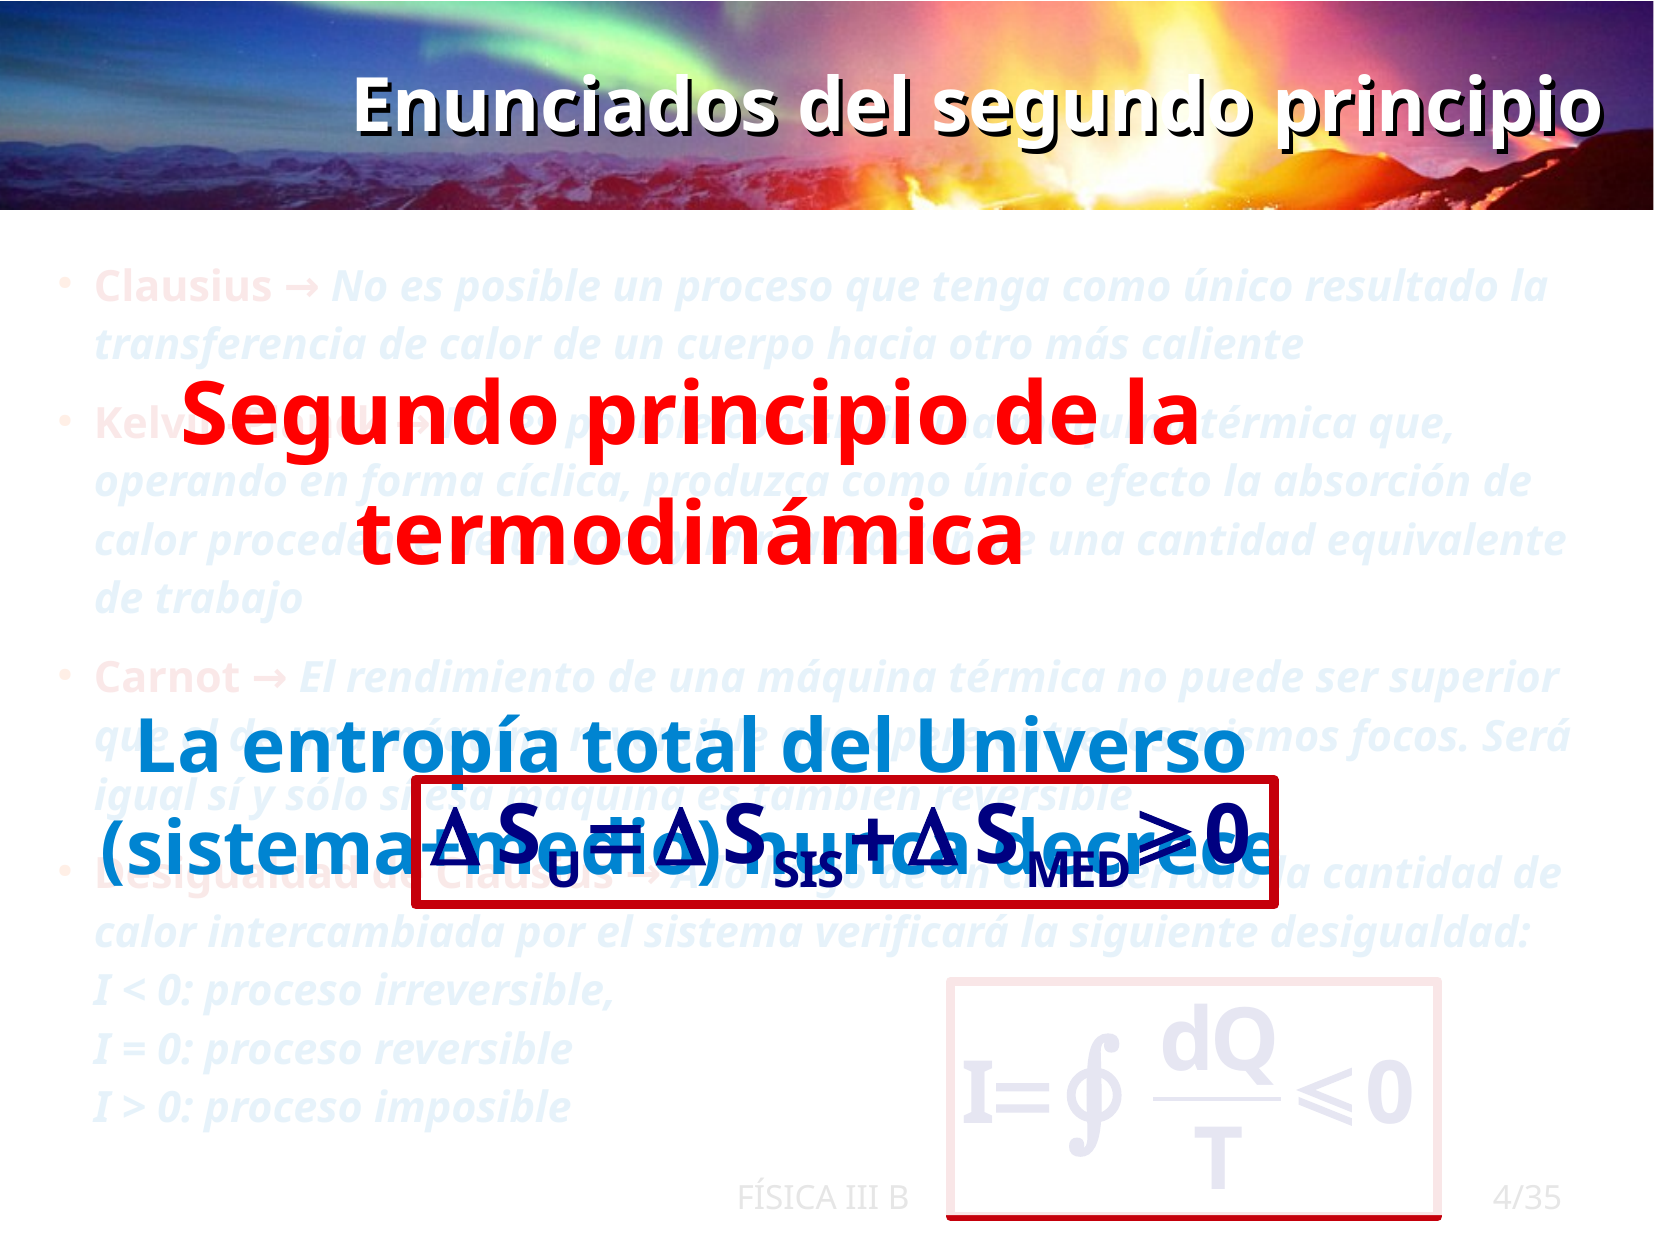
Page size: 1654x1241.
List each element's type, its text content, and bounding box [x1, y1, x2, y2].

chart [420, 784, 1270, 901]
title Enunciados del segundo principio [45, 15, 1606, 191]
text_box Segundo principio de la termodinámica La entropía total del Universo (sistema+medio) nunca decrece [15, 225, 1636, 1216]
picture [0, 1, 1654, 210]
